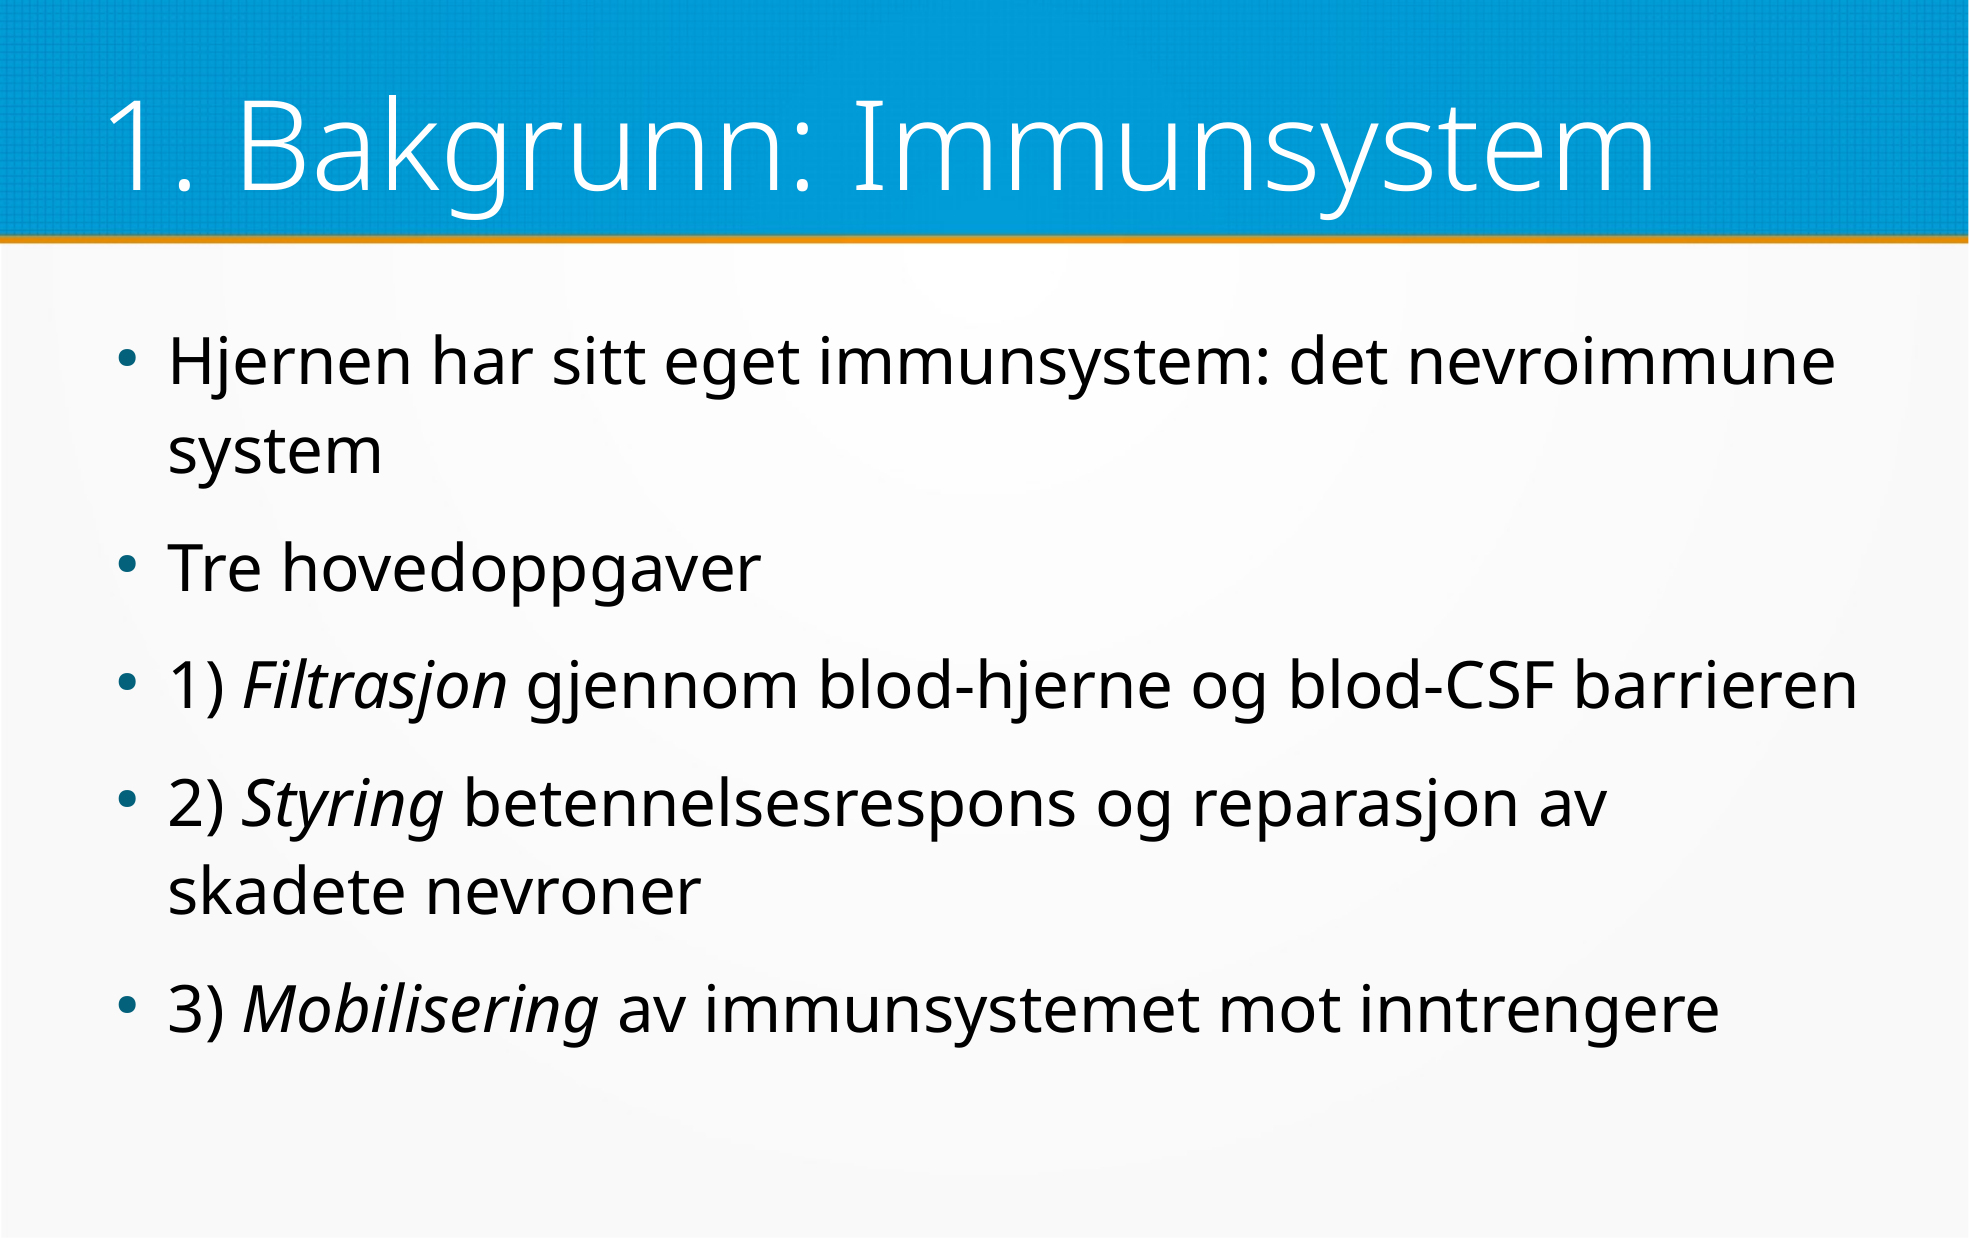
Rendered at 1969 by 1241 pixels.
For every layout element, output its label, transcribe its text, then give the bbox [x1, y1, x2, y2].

list Hjernen har sitt eget immunsystem: det nevroimmune system Tre hovedoppgaver 1) Filtrasjon gjennom blod-hjerne og blod-CSF barrieren 2) Styring betennelsesrespons og reparasjon av skadete nevroner 3) Mobilisering av immunsystemet mot inntrengere [98, 315, 1861, 1081]
picture [0, 233, 1969, 1241]
title 1. Bakgrunn: Immunsystem [98, 19, 1870, 227]
